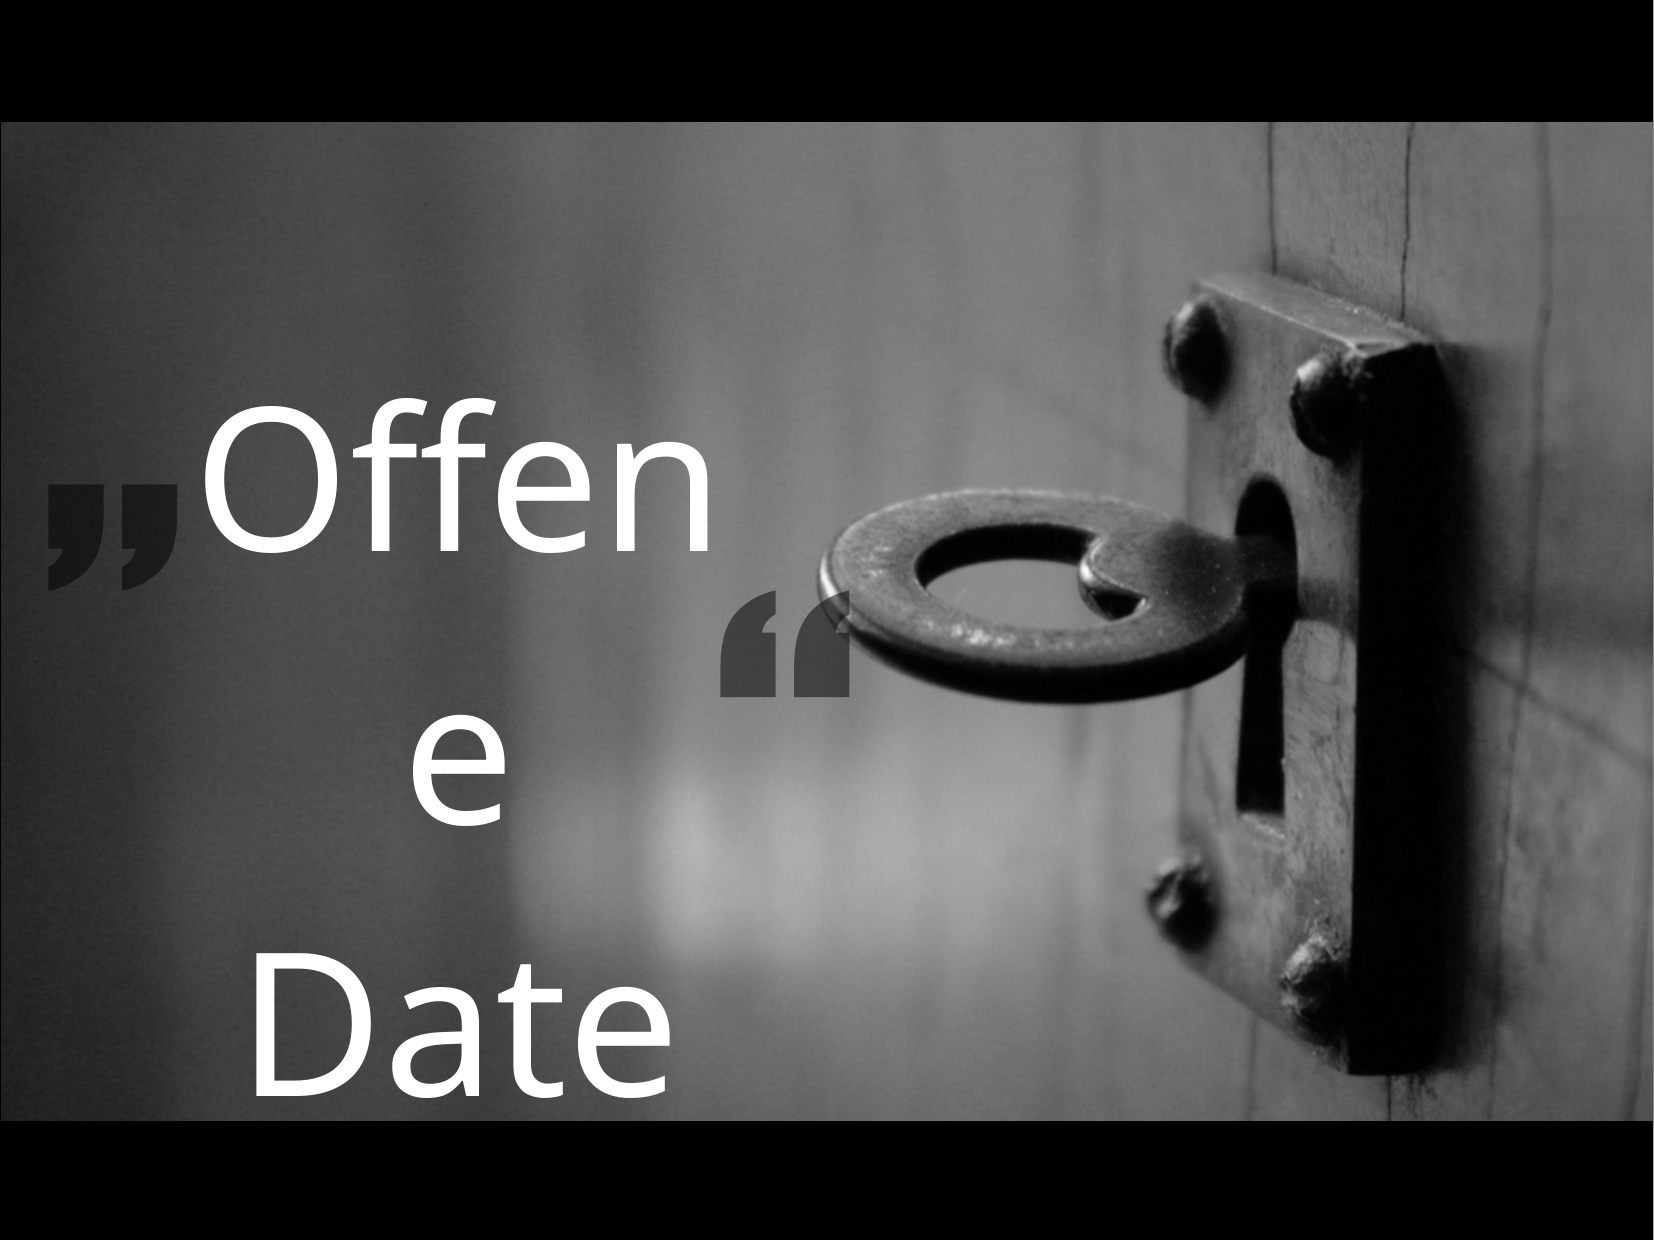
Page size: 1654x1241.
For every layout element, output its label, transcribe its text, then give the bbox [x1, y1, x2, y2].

text_box Offene Daten [177, 330, 741, 834]
picture [1, 122, 1654, 1121]
text_box [794, 590, 850, 698]
text_box [48, 484, 104, 591]
text_box [720, 590, 776, 698]
text_box [122, 484, 178, 591]
